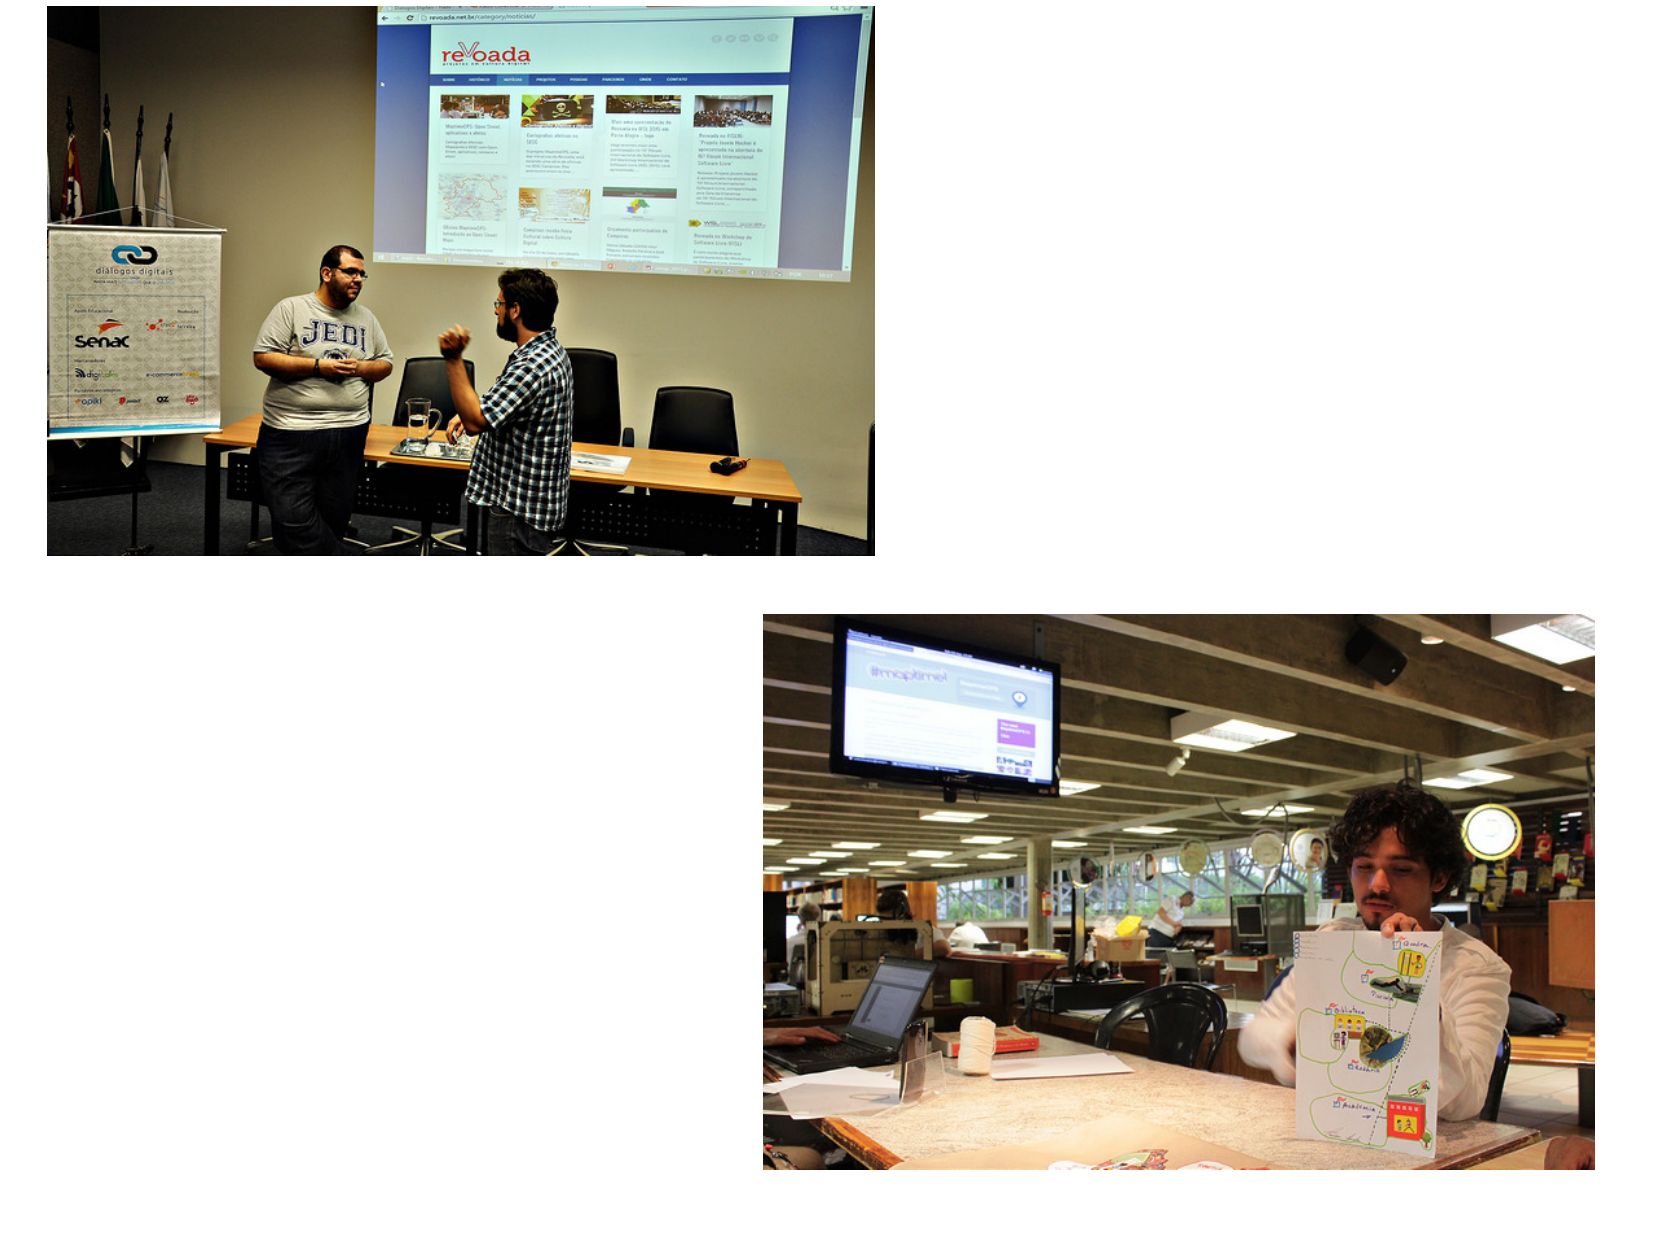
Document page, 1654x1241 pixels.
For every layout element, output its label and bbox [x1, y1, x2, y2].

picture [47, 6, 875, 556]
picture [763, 614, 1595, 1170]
